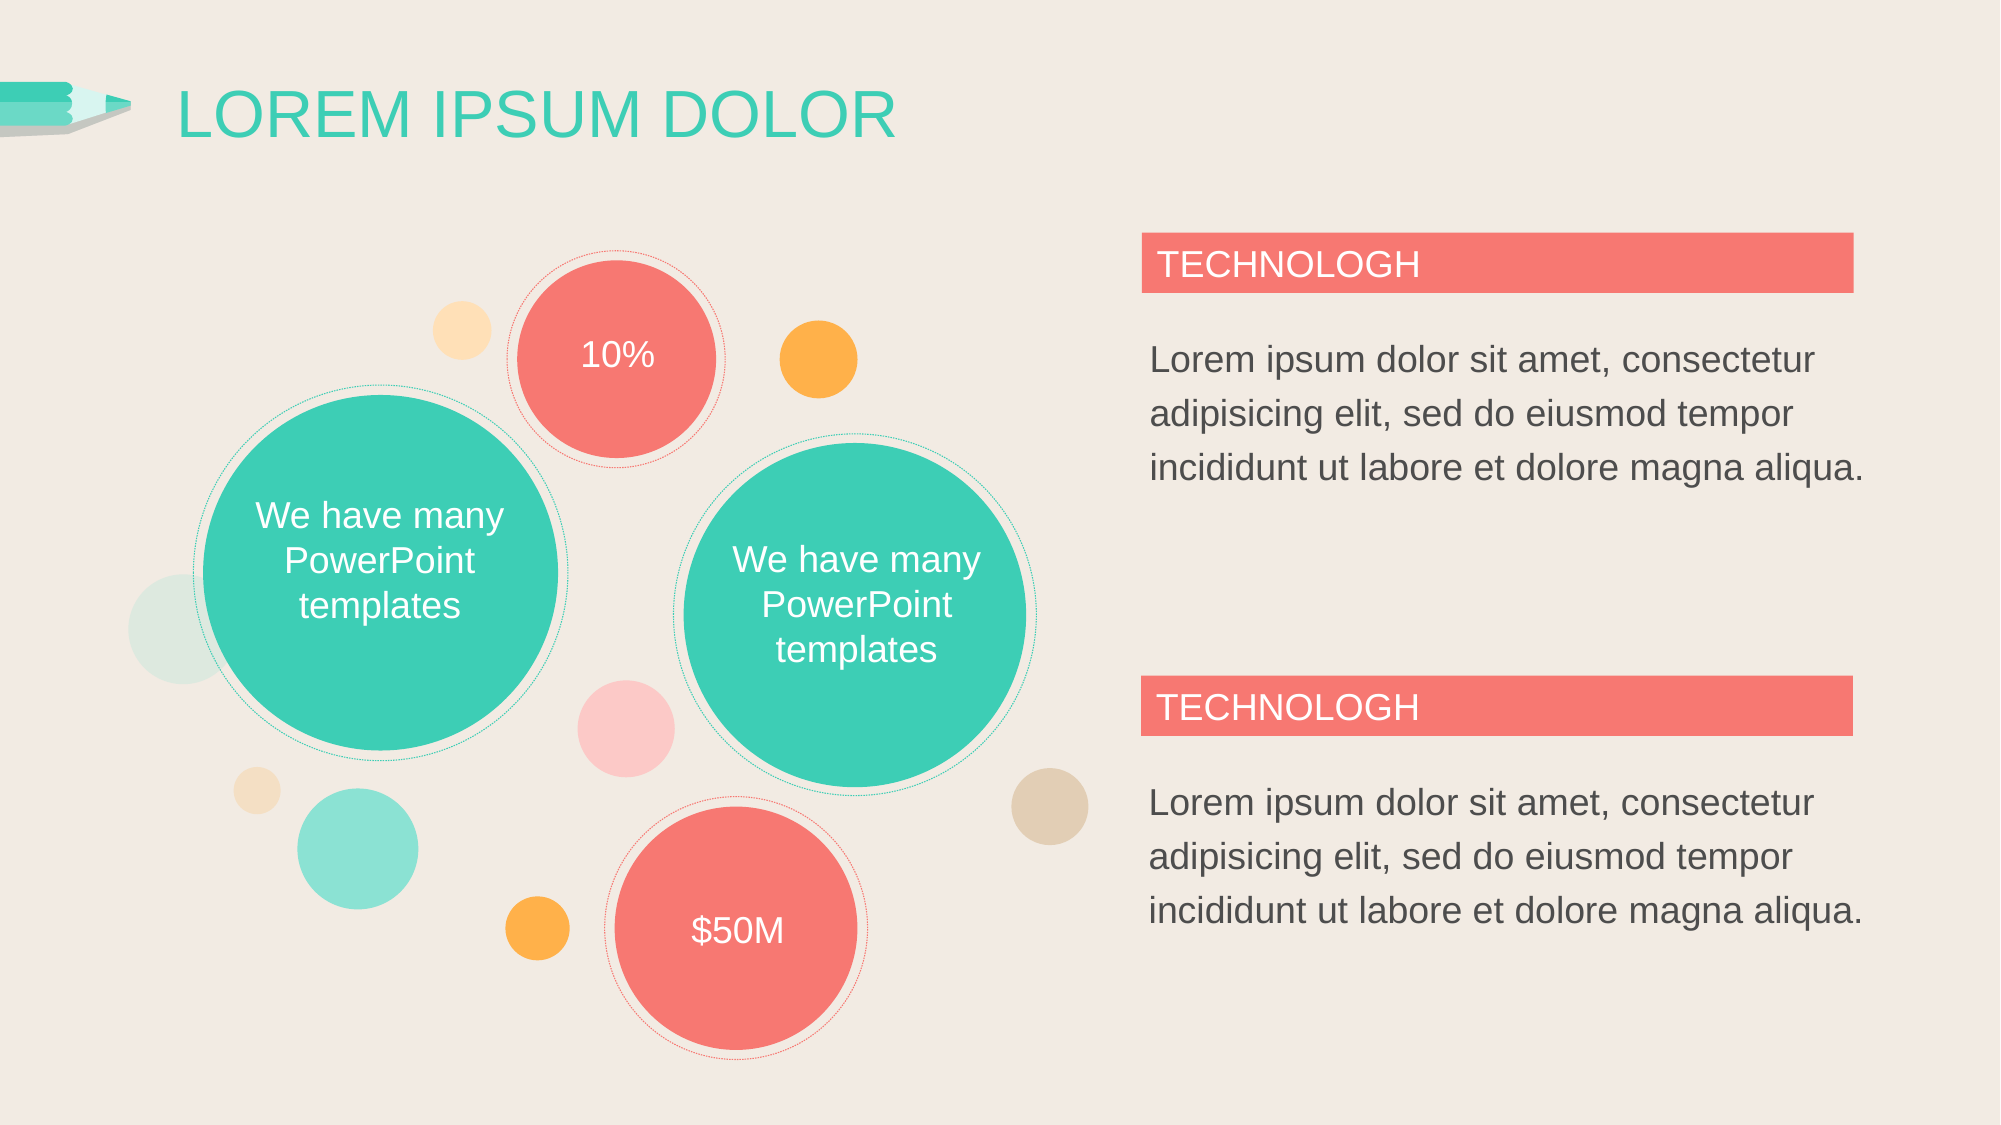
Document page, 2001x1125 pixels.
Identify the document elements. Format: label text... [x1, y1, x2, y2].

text_box [128, 574, 219, 685]
text_box [614, 806, 858, 1050]
text_box [577, 680, 675, 778]
text_box [520, 384, 713, 459]
picture [0, 0, 2001, 1125]
text_box TECHNOLOGH [1141, 675, 1853, 736]
text_box [233, 766, 281, 815]
text_box We have many PowerPoint templates [242, 491, 518, 628]
text_box [524, 260, 709, 322]
text_box [297, 788, 419, 910]
text_box $50M [630, 898, 846, 959]
text_box [1011, 768, 1089, 846]
text_box 10% [510, 322, 726, 384]
text_box [779, 320, 858, 399]
text_box [505, 896, 570, 961]
text_box LOREM IPSUM DOLOR [161, 60, 1802, 160]
text_box We have many PowerPoint templates [719, 534, 995, 671]
text_box [194, 394, 559, 751]
text_box [683, 442, 1027, 788]
text_box Lorem ipsum dolor sit amet, consectetur adipisicing elit, sed do eiusmod tempor incididunt ut labore et dolore magna aliqua. [1141, 318, 1882, 569]
text_box TECHNOLOGH [1141, 232, 1854, 293]
text_box [432, 301, 492, 360]
text_box Lorem ipsum dolor sit amet, consectetur adipisicing elit, sed do eiusmod tempor incididunt ut labore et dolore magna aliqua. [1141, 760, 1881, 1012]
